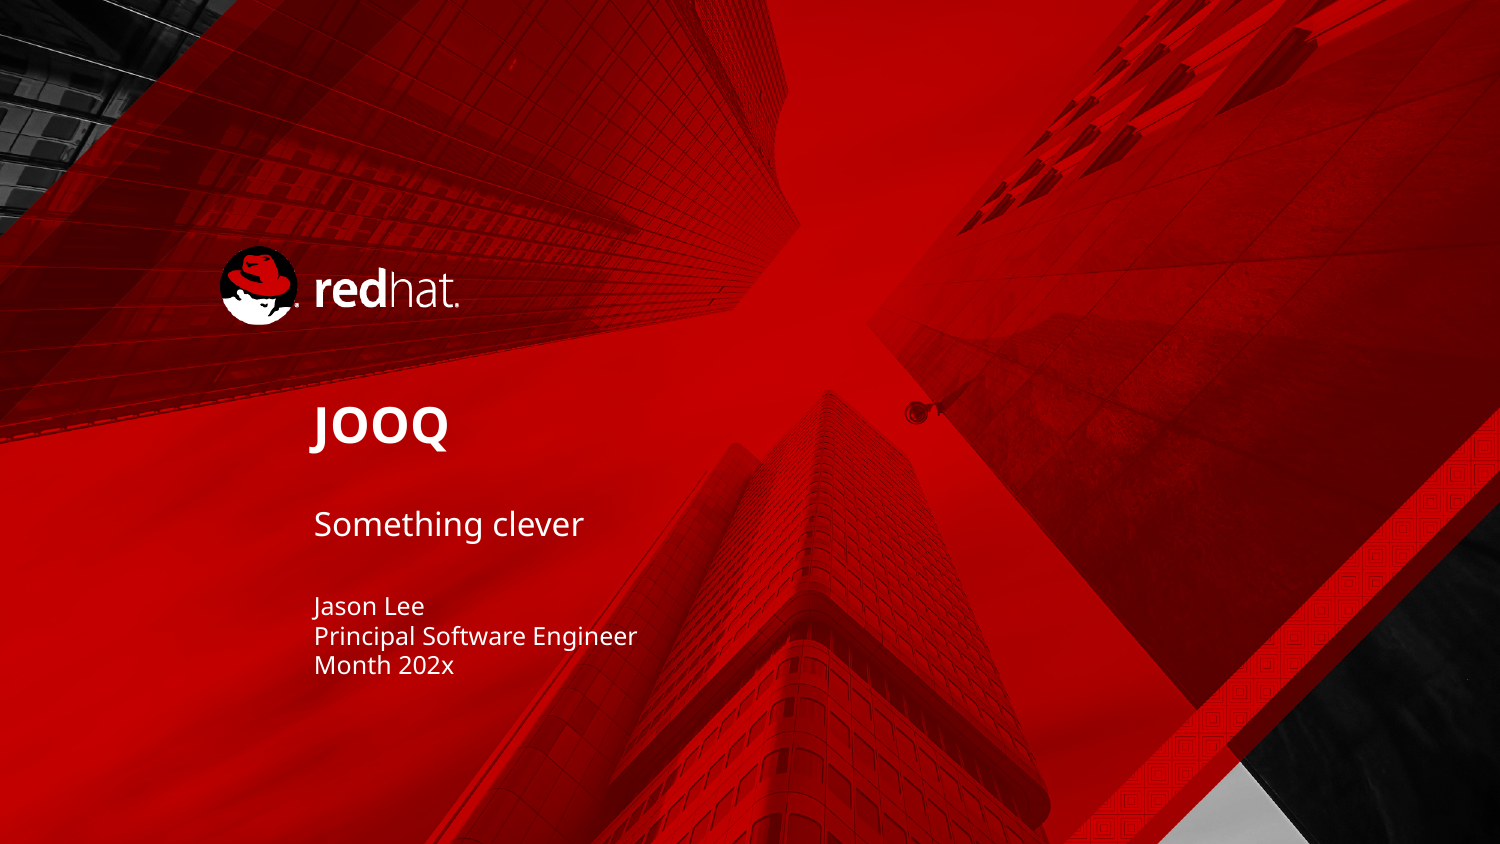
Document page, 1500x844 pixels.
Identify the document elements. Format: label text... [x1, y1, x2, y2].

picture [0, 0, 1500, 844]
subtitle Jason Lee Principal Software Engineer Month 202x [298, 575, 1049, 772]
subtitle Something clever [298, 500, 1124, 547]
title JOOQ [298, 356, 1274, 469]
